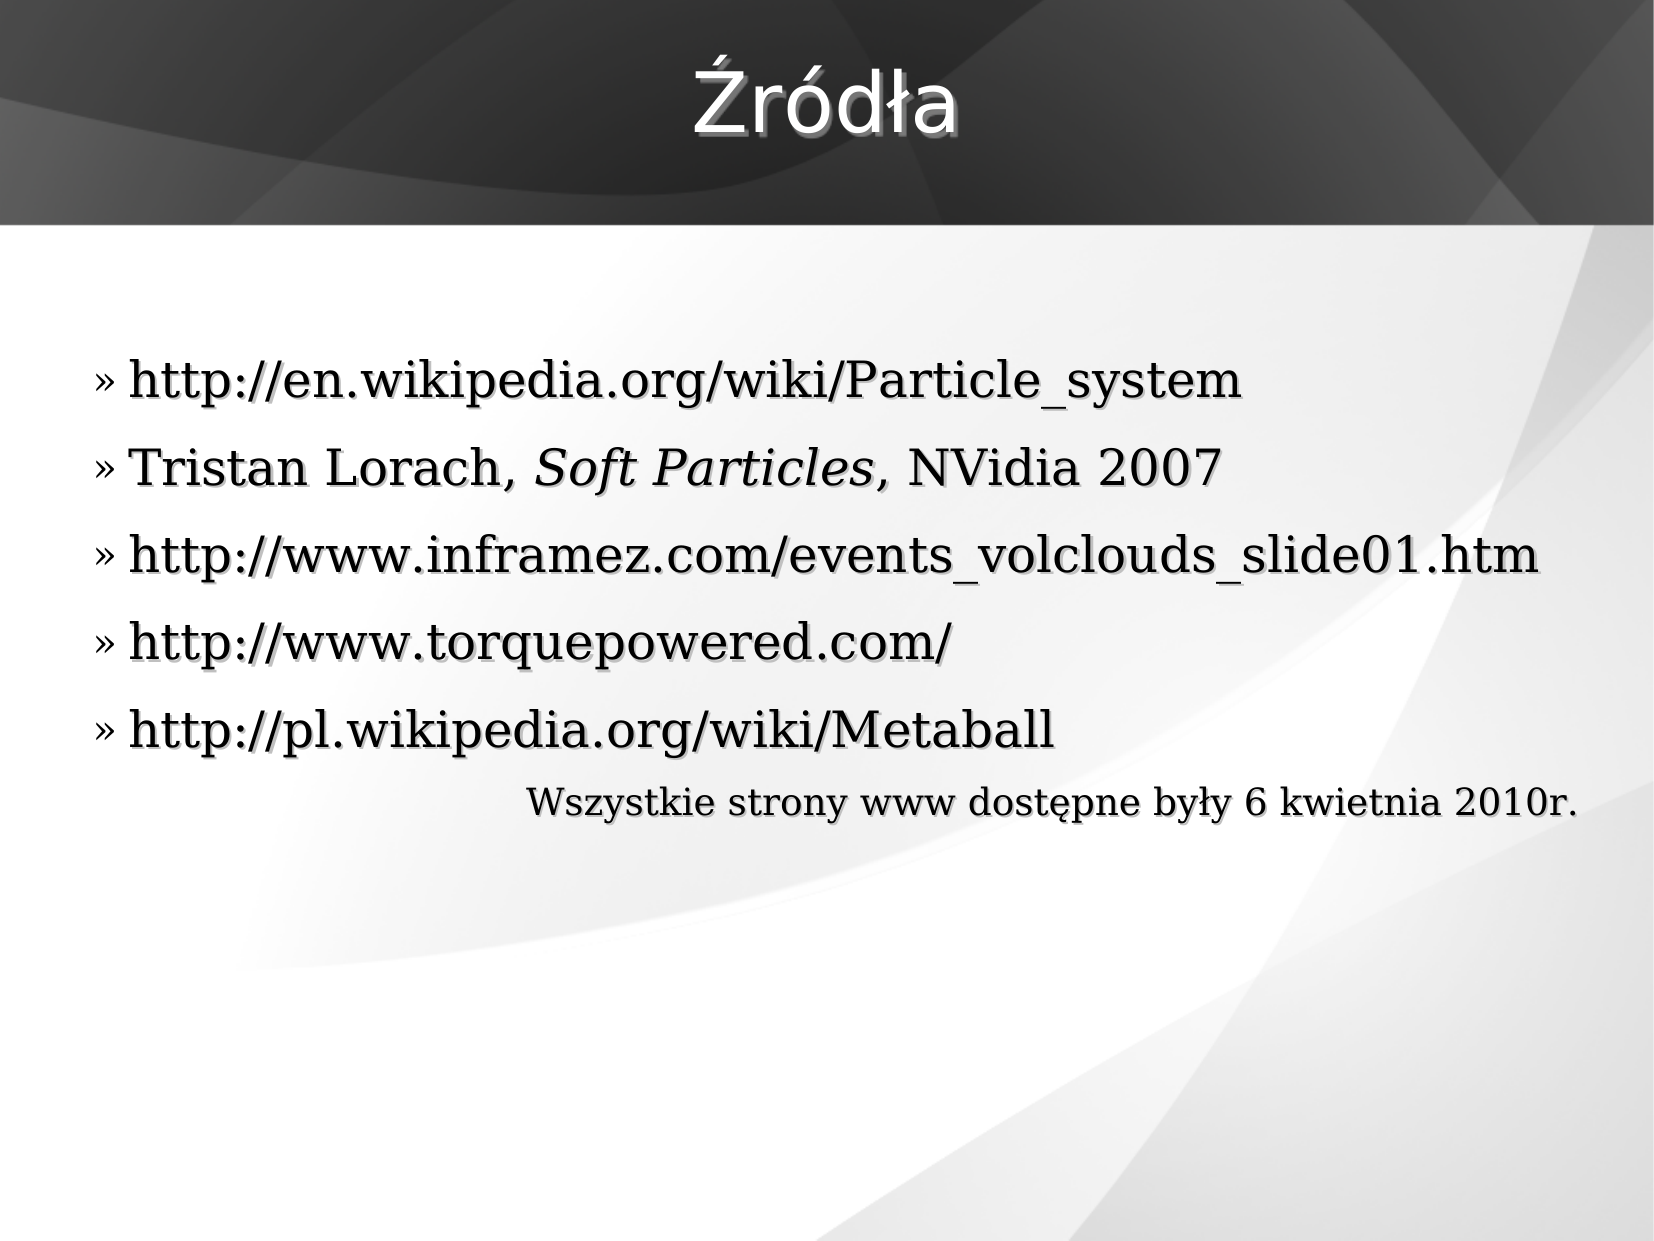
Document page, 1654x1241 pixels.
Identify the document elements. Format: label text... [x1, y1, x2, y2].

text_box http://en.wikipedia.org/wiki/Particle_system Tristan Lorach, Soft Particles, NVidia 2007 http://www.inframez.com/events_volclouds_slide01.htm http://www.torquepowered.com/ http://pl.wikipedia.org/wiki/Metaball Wszystkie strony www dostępne były 6 kwietnia 2010r. [60, 265, 1595, 1211]
picture [0, 208, 1654, 1241]
title Źródła [0, 0, 1654, 208]
